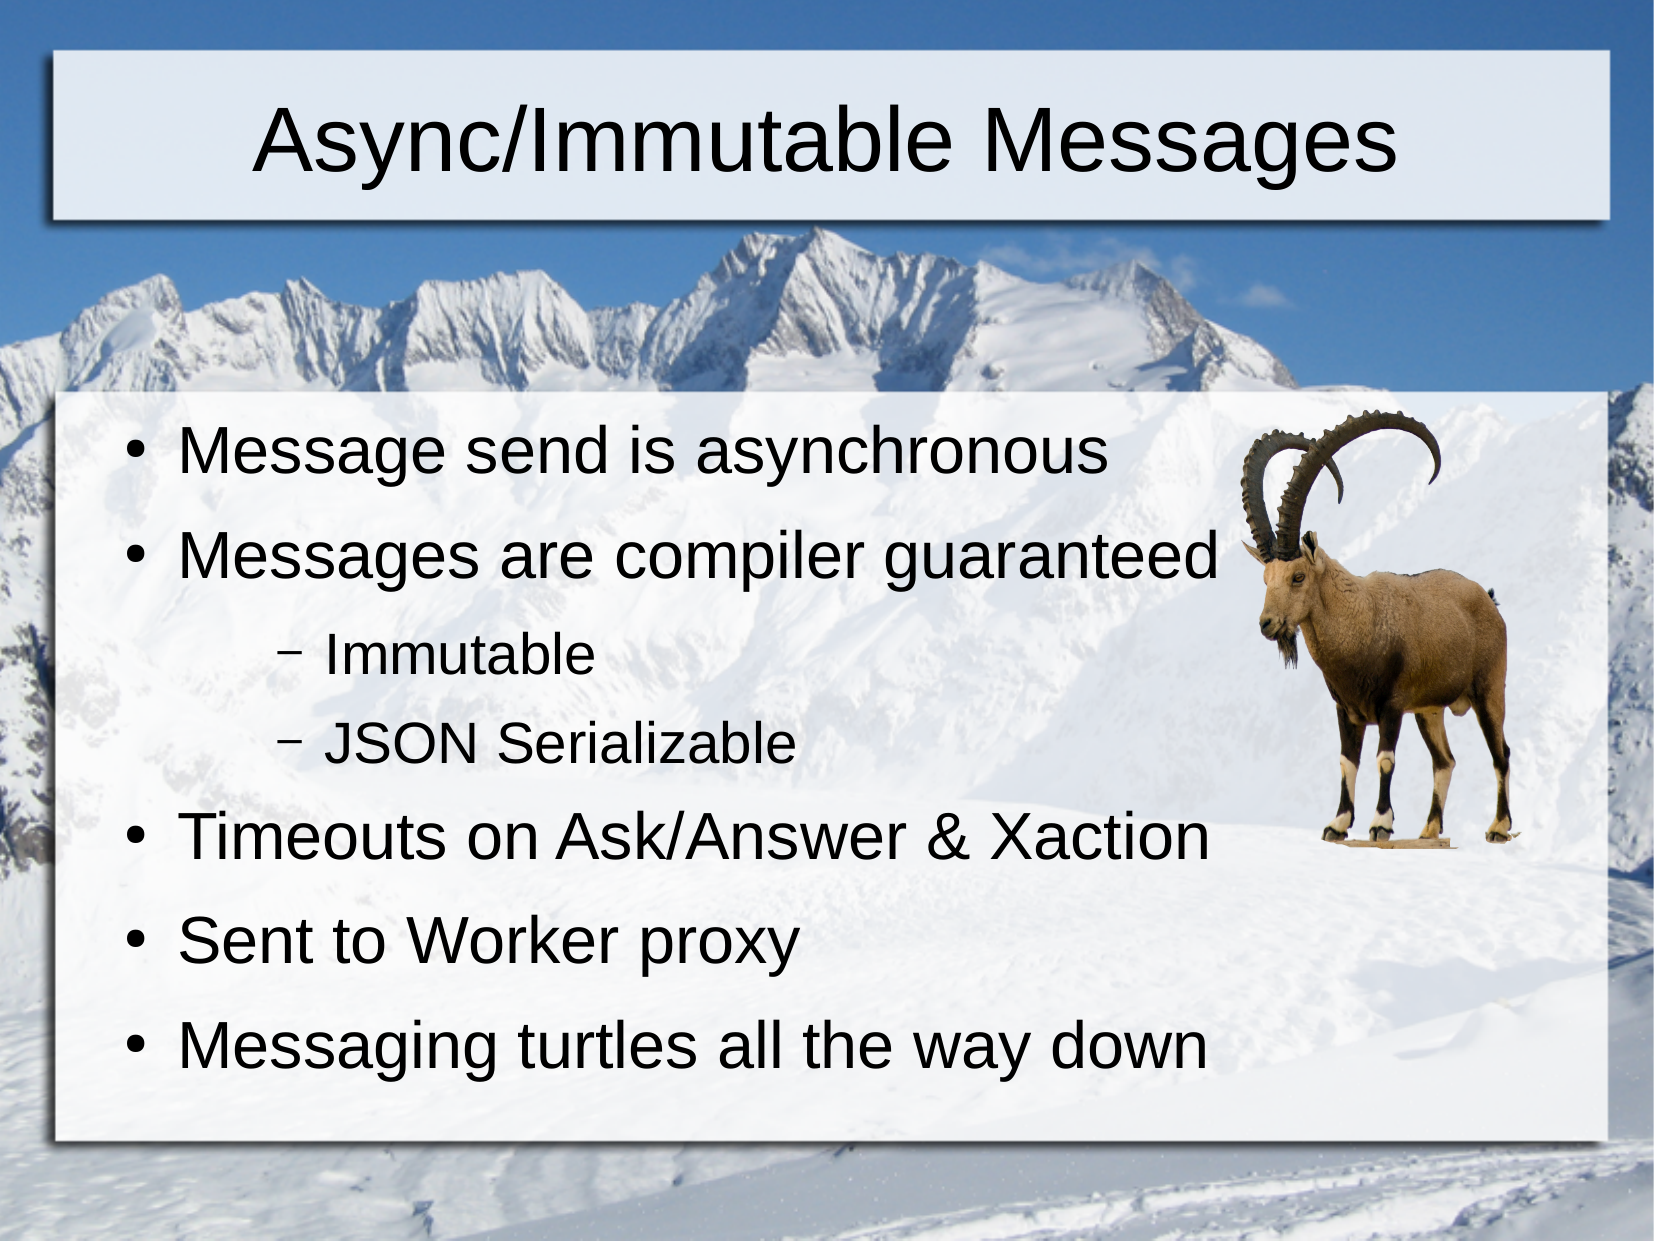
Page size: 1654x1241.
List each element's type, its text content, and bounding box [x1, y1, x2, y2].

list Message send is asynchronous Messages are compiler guaranteed Immutable JSON Serializable Timeouts on Ask/Answer & Xaction Sent to Worker proxy Messaging turtles all the way down [88, 413, 1571, 1139]
picture [0, 0, 1654, 1241]
title Async/Immutable Messages [59, 68, 1595, 212]
